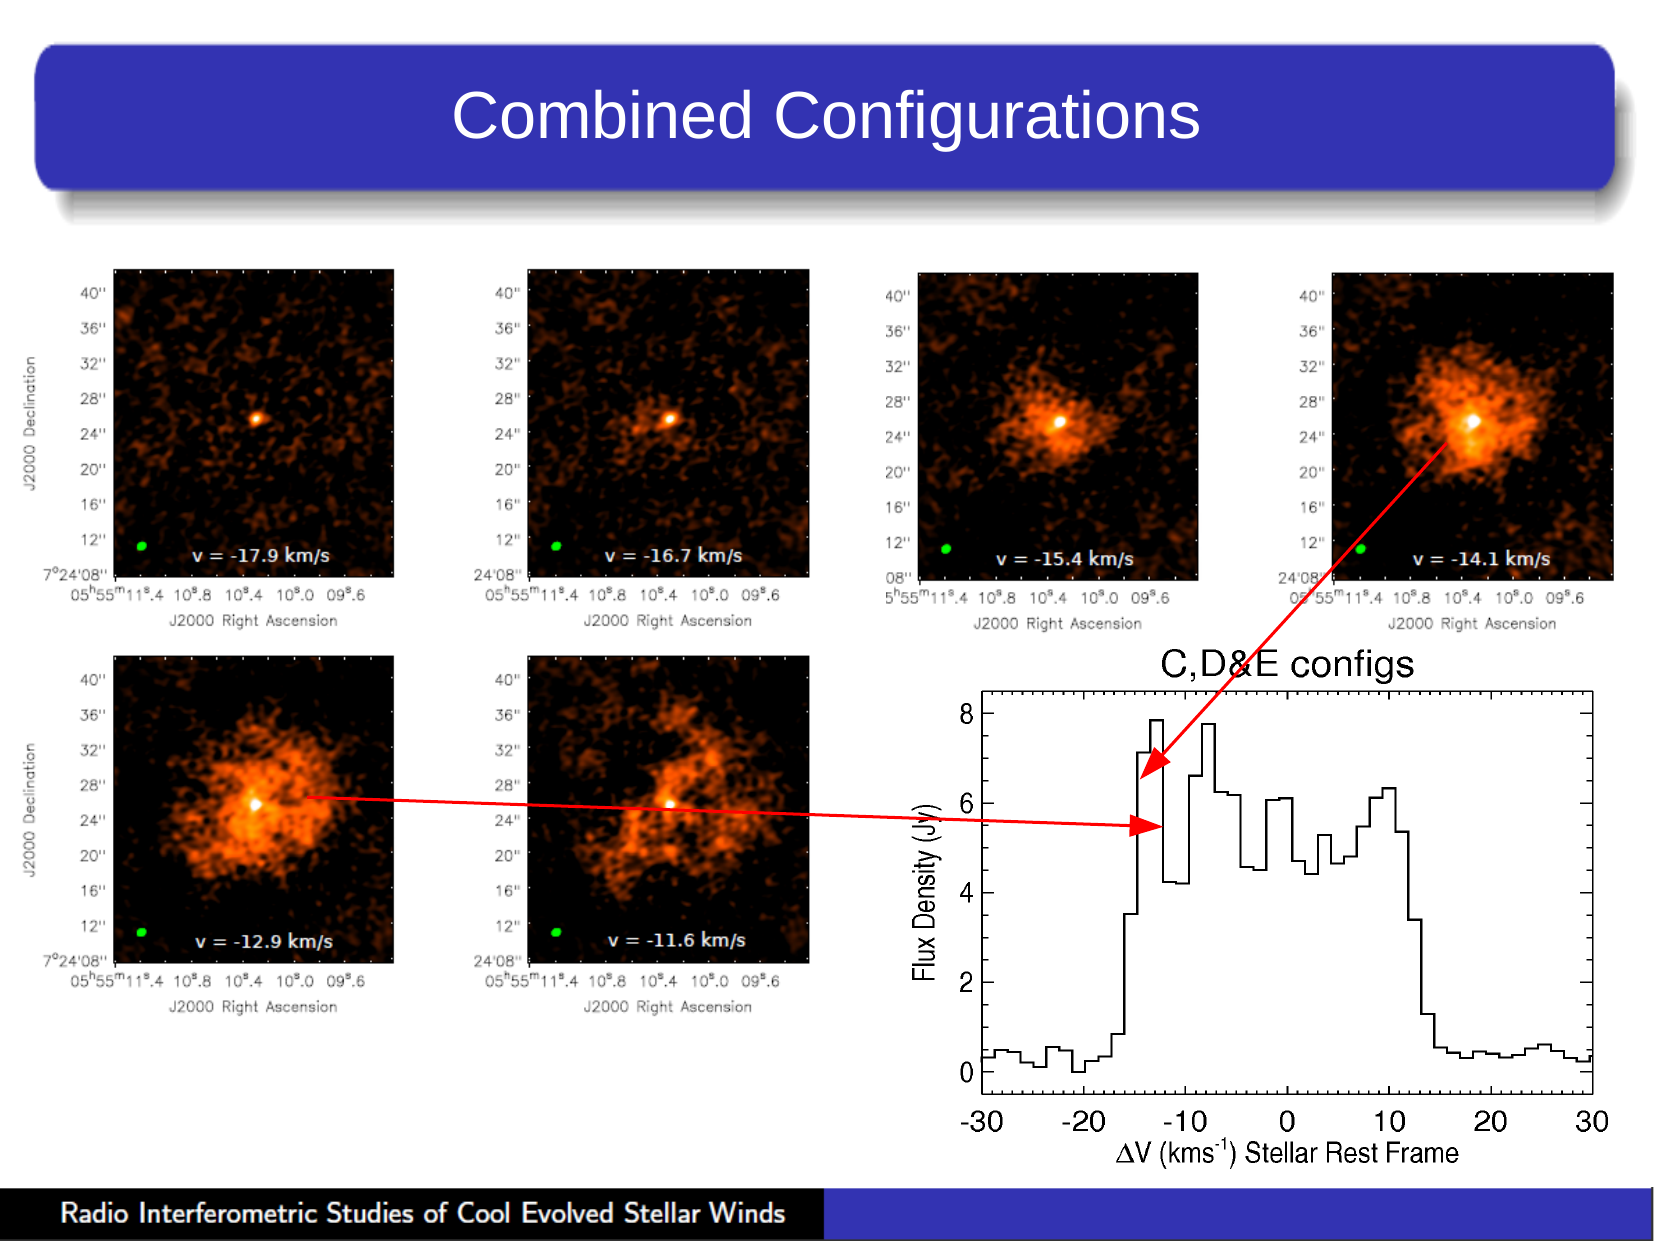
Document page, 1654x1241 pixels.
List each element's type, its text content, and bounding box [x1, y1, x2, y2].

text_box Combined Configurations [59, 70, 1595, 236]
picture [23, 29, 1648, 237]
picture [0, 265, 1654, 1176]
picture [0, 1187, 1654, 1241]
